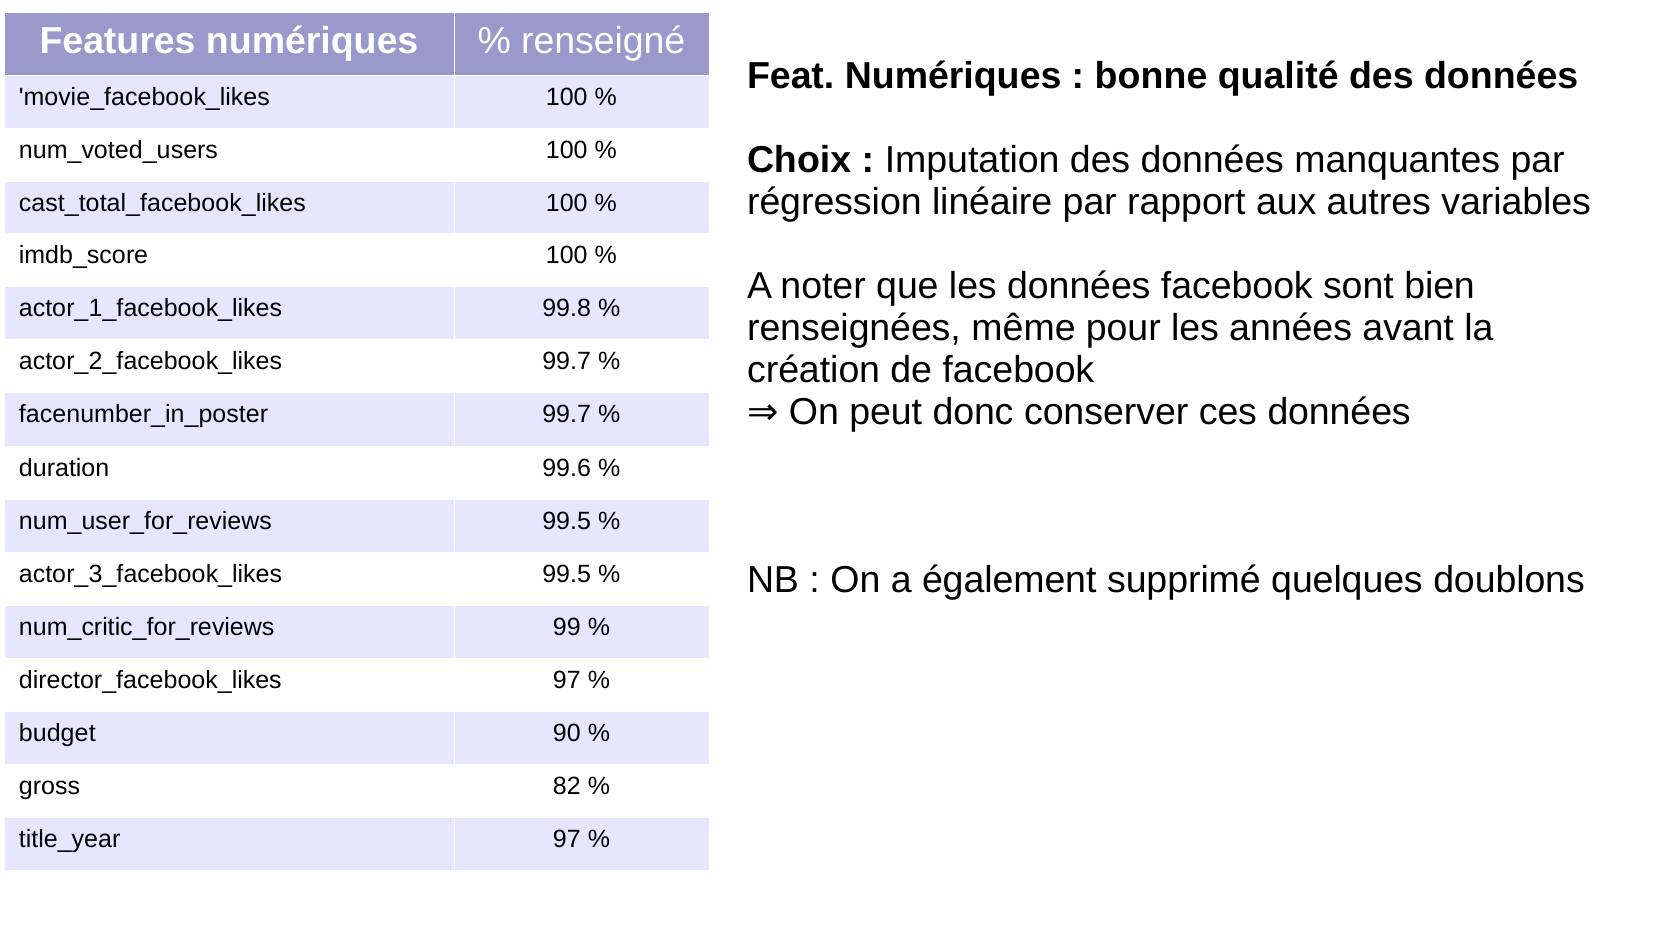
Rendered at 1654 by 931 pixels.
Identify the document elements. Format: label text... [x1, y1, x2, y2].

table_cell budget [5, 712, 454, 764]
table_cell title_year [5, 818, 454, 870]
table_cell 100 % [455, 129, 709, 181]
table_cell director_facebook_likes [5, 659, 454, 711]
table_cell 90 % [455, 712, 709, 764]
table_cell num_voted_users [5, 129, 454, 181]
table_cell 99 % [455, 606, 709, 658]
table_cell gross [5, 765, 454, 817]
table_cell actor_1_facebook_likes [5, 287, 454, 339]
table_header % renseigné [455, 13, 709, 75]
table_cell 'movie_facebook_likes [5, 76, 454, 128]
table_cell 99.5 % [455, 500, 709, 552]
table_header Features numériques [5, 13, 454, 75]
table_cell imdb_score [5, 234, 454, 286]
table_cell 100 % [455, 182, 709, 233]
table_cell cast_total_facebook_likes [5, 182, 454, 233]
table_cell facenumber_in_poster [5, 393, 454, 446]
table_cell 99.5 % [455, 553, 709, 605]
table_cell 97 % [455, 659, 709, 711]
table_cell duration [5, 447, 454, 499]
table_cell num_critic_for_reviews [5, 606, 454, 658]
text_box Feat. Numériques : bonne qualité des données Choix : Imputation des données manquantes par régression linéaire par rapport aux autres variables A noter que les données facebook sont bien renseignées, même pour les années avant la création de facebook ⇒ On peut donc conserver ces données NB : On a également supprimé quelques doublons [732, 47, 1654, 650]
table_cell 100 % [455, 234, 709, 286]
table_cell 97 % [455, 818, 709, 870]
table_cell 99.6 % [455, 447, 709, 499]
table_cell num_user_for_reviews [5, 500, 454, 552]
table_cell 99.7 % [455, 393, 709, 446]
table_cell 99.7 % [455, 340, 709, 392]
table_cell 99.8 % [455, 287, 709, 339]
table_cell actor_2_facebook_likes [5, 340, 454, 392]
table_cell 100 % [455, 76, 709, 128]
table_cell actor_3_facebook_likes [5, 553, 454, 605]
table_cell 82 % [455, 765, 709, 817]
